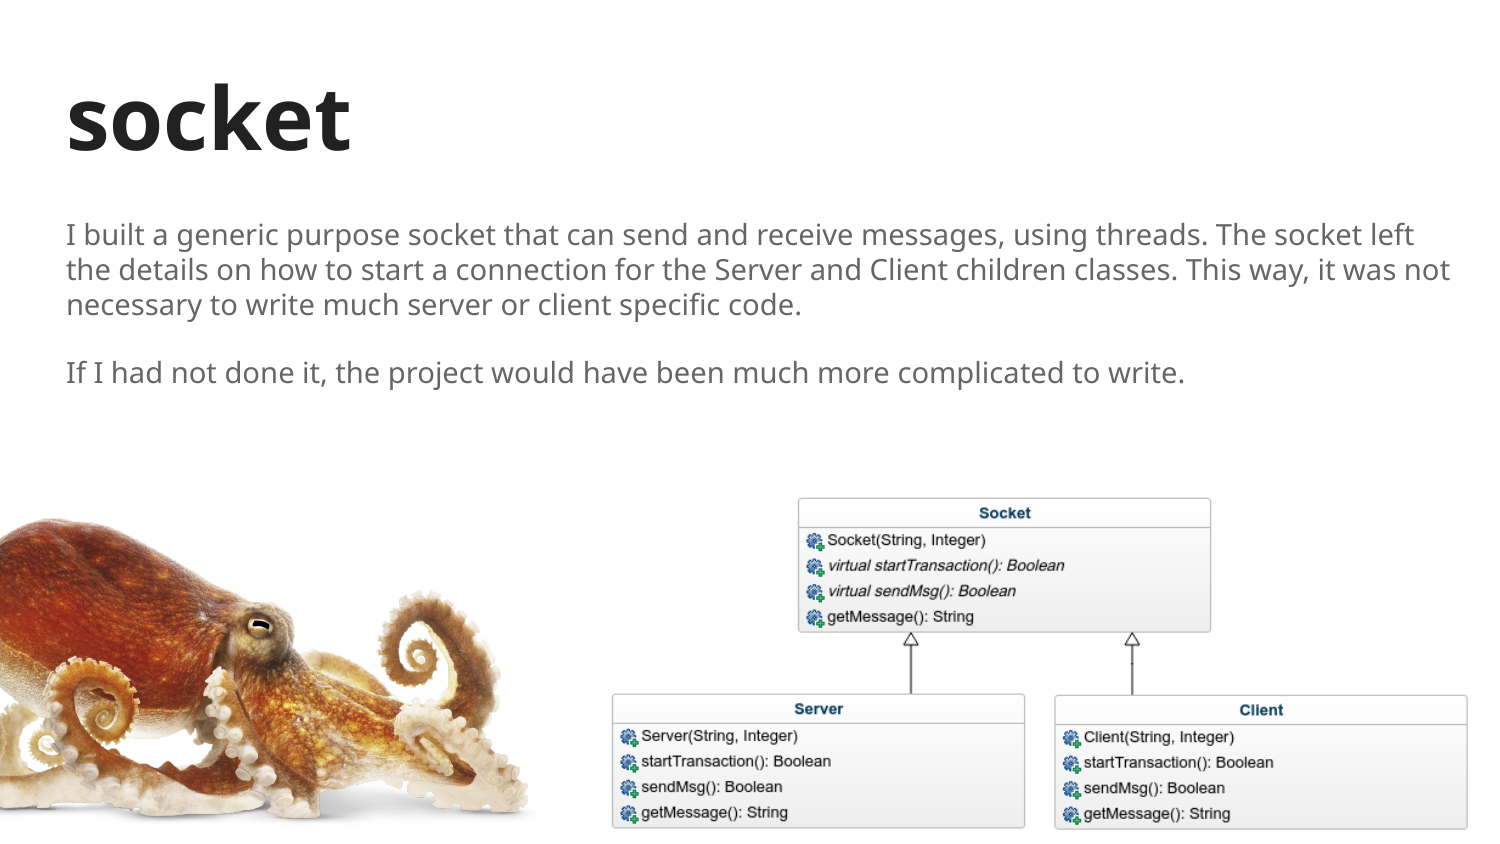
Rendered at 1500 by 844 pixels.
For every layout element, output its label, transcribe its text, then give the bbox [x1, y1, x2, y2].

list I built a generic purpose socket that can send and receive messages, using threads. The socket left the details on how to start a connection for the Server and Client children classes. This way, it was not necessary to write much server or client specific code. If I had not done it, the project would have been much more complicated to write. [51, 201, 1480, 493]
picture [595, 493, 1480, 844]
picture [0, 514, 536, 827]
title socket [51, 48, 1449, 180]
